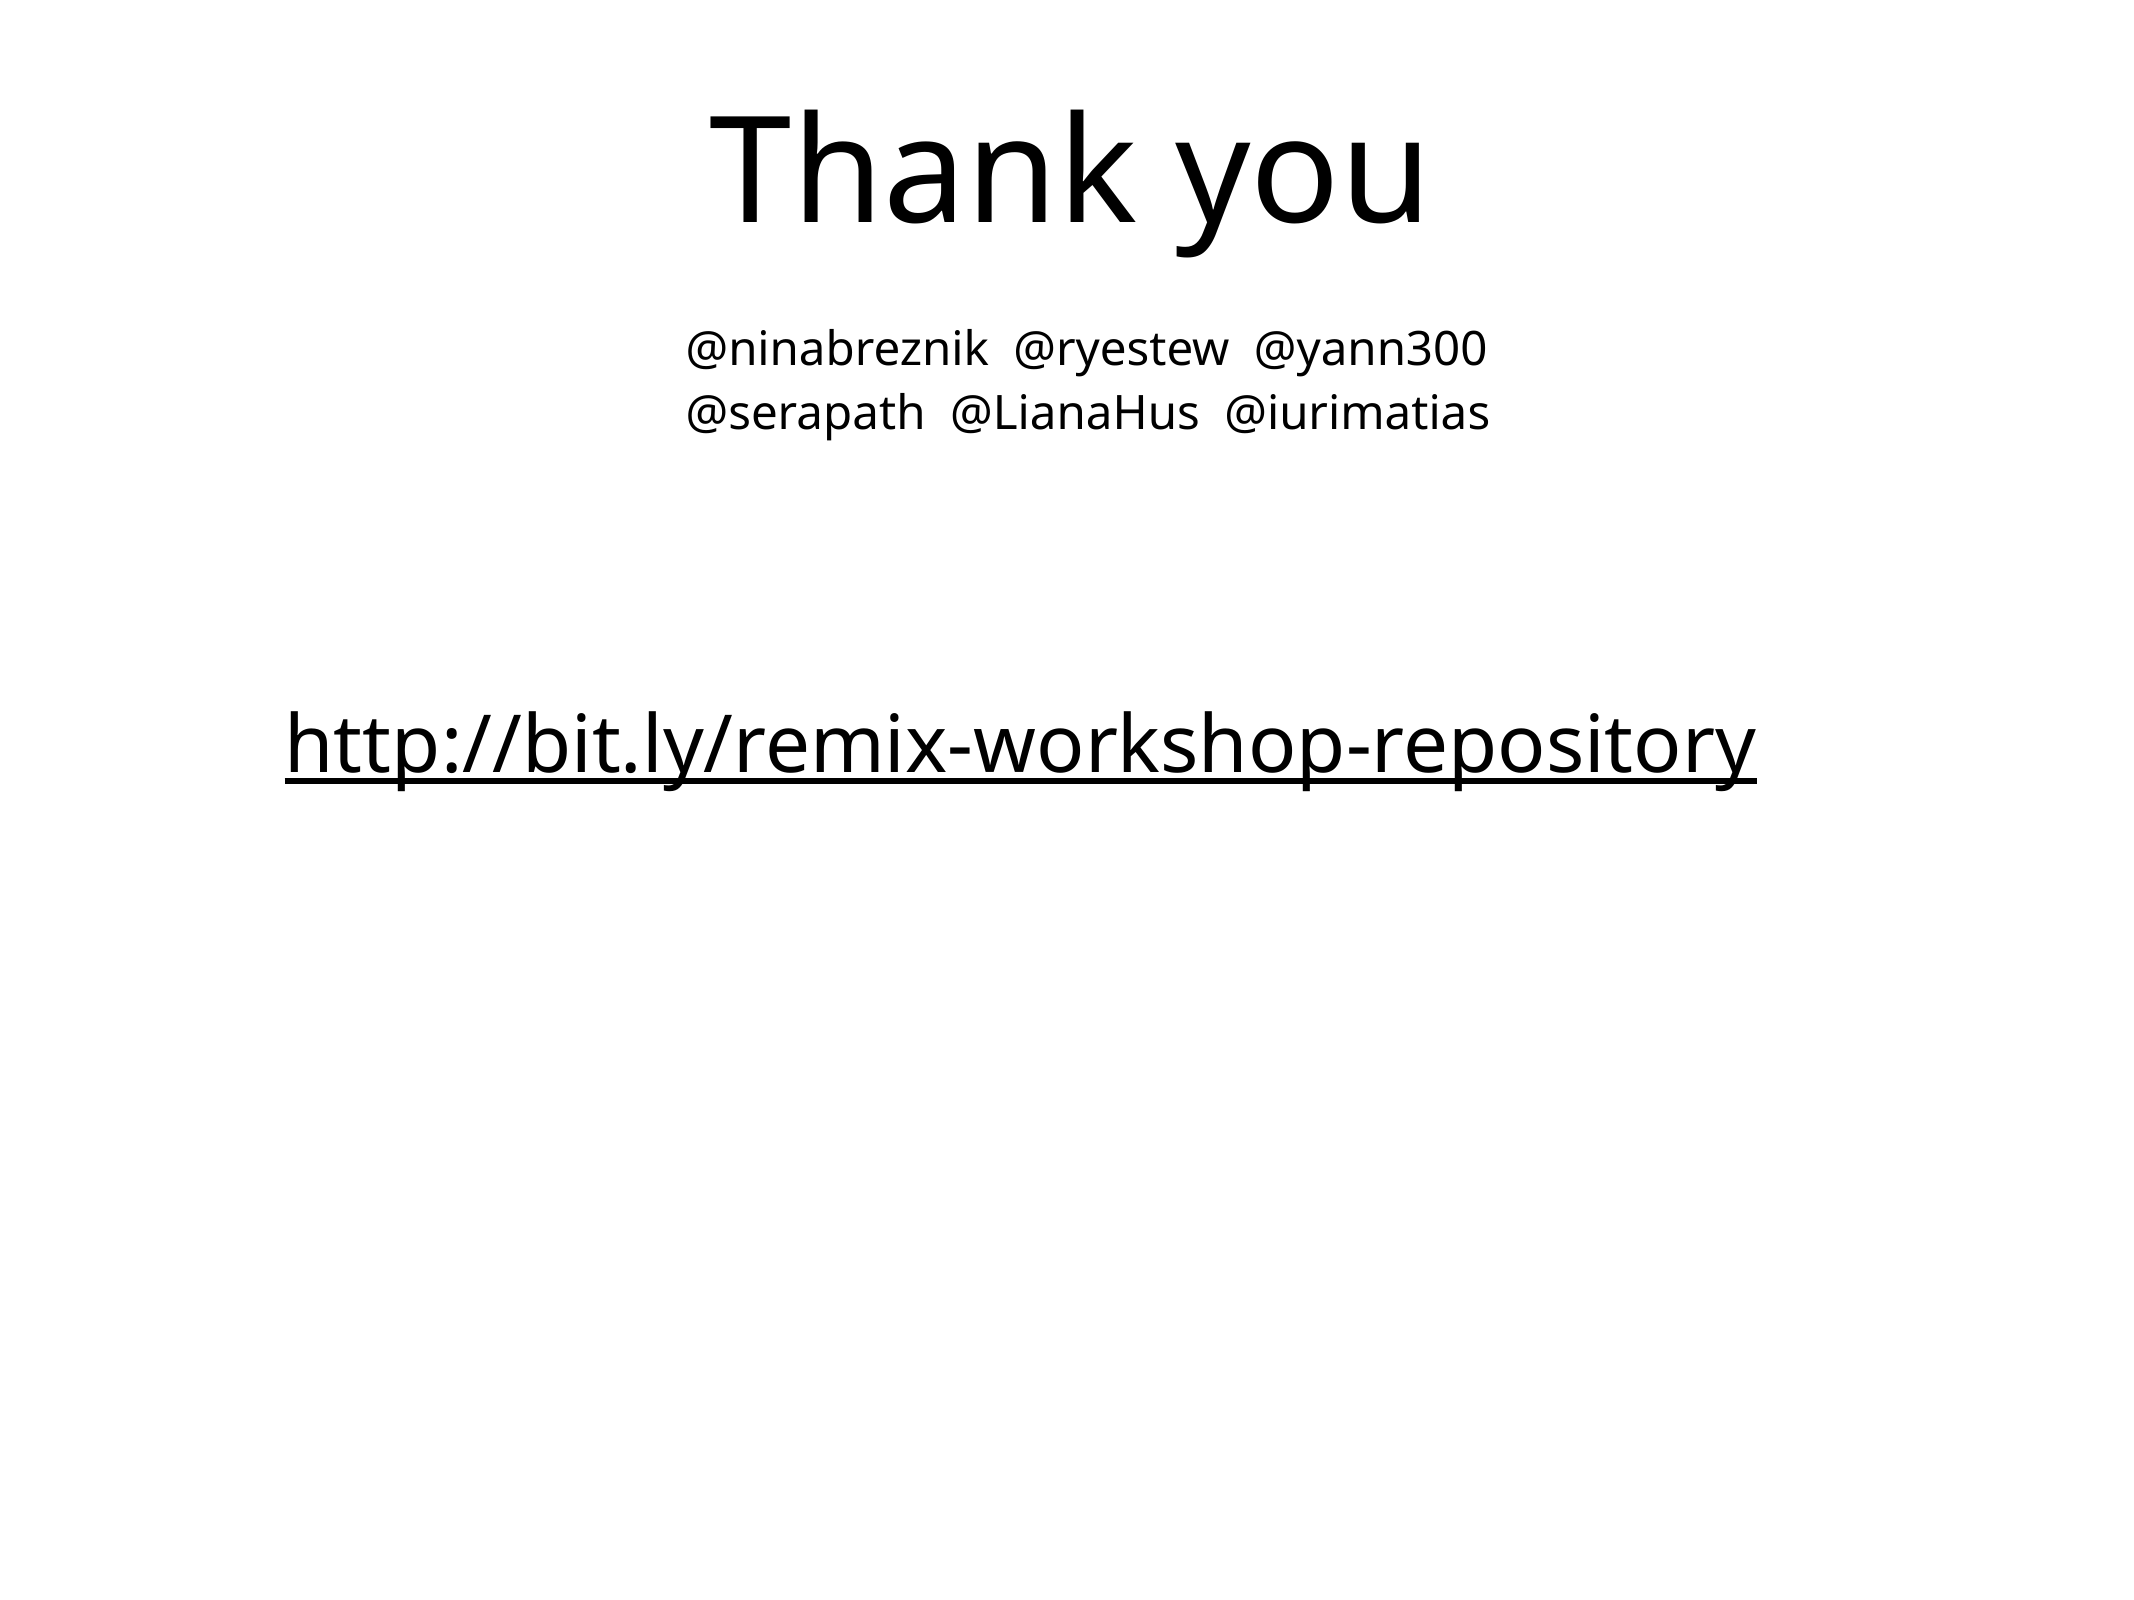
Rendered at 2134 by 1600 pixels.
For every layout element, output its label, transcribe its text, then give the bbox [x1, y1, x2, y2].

text_box @ninabreznik @ryestew @yann300 @serapath @LianaHus @iurimatias [670, 306, 1783, 775]
subtitle http://bit.ly/remix-workshop-repository [66, 684, 1975, 965]
title Thank you [73, 66, 2068, 609]
